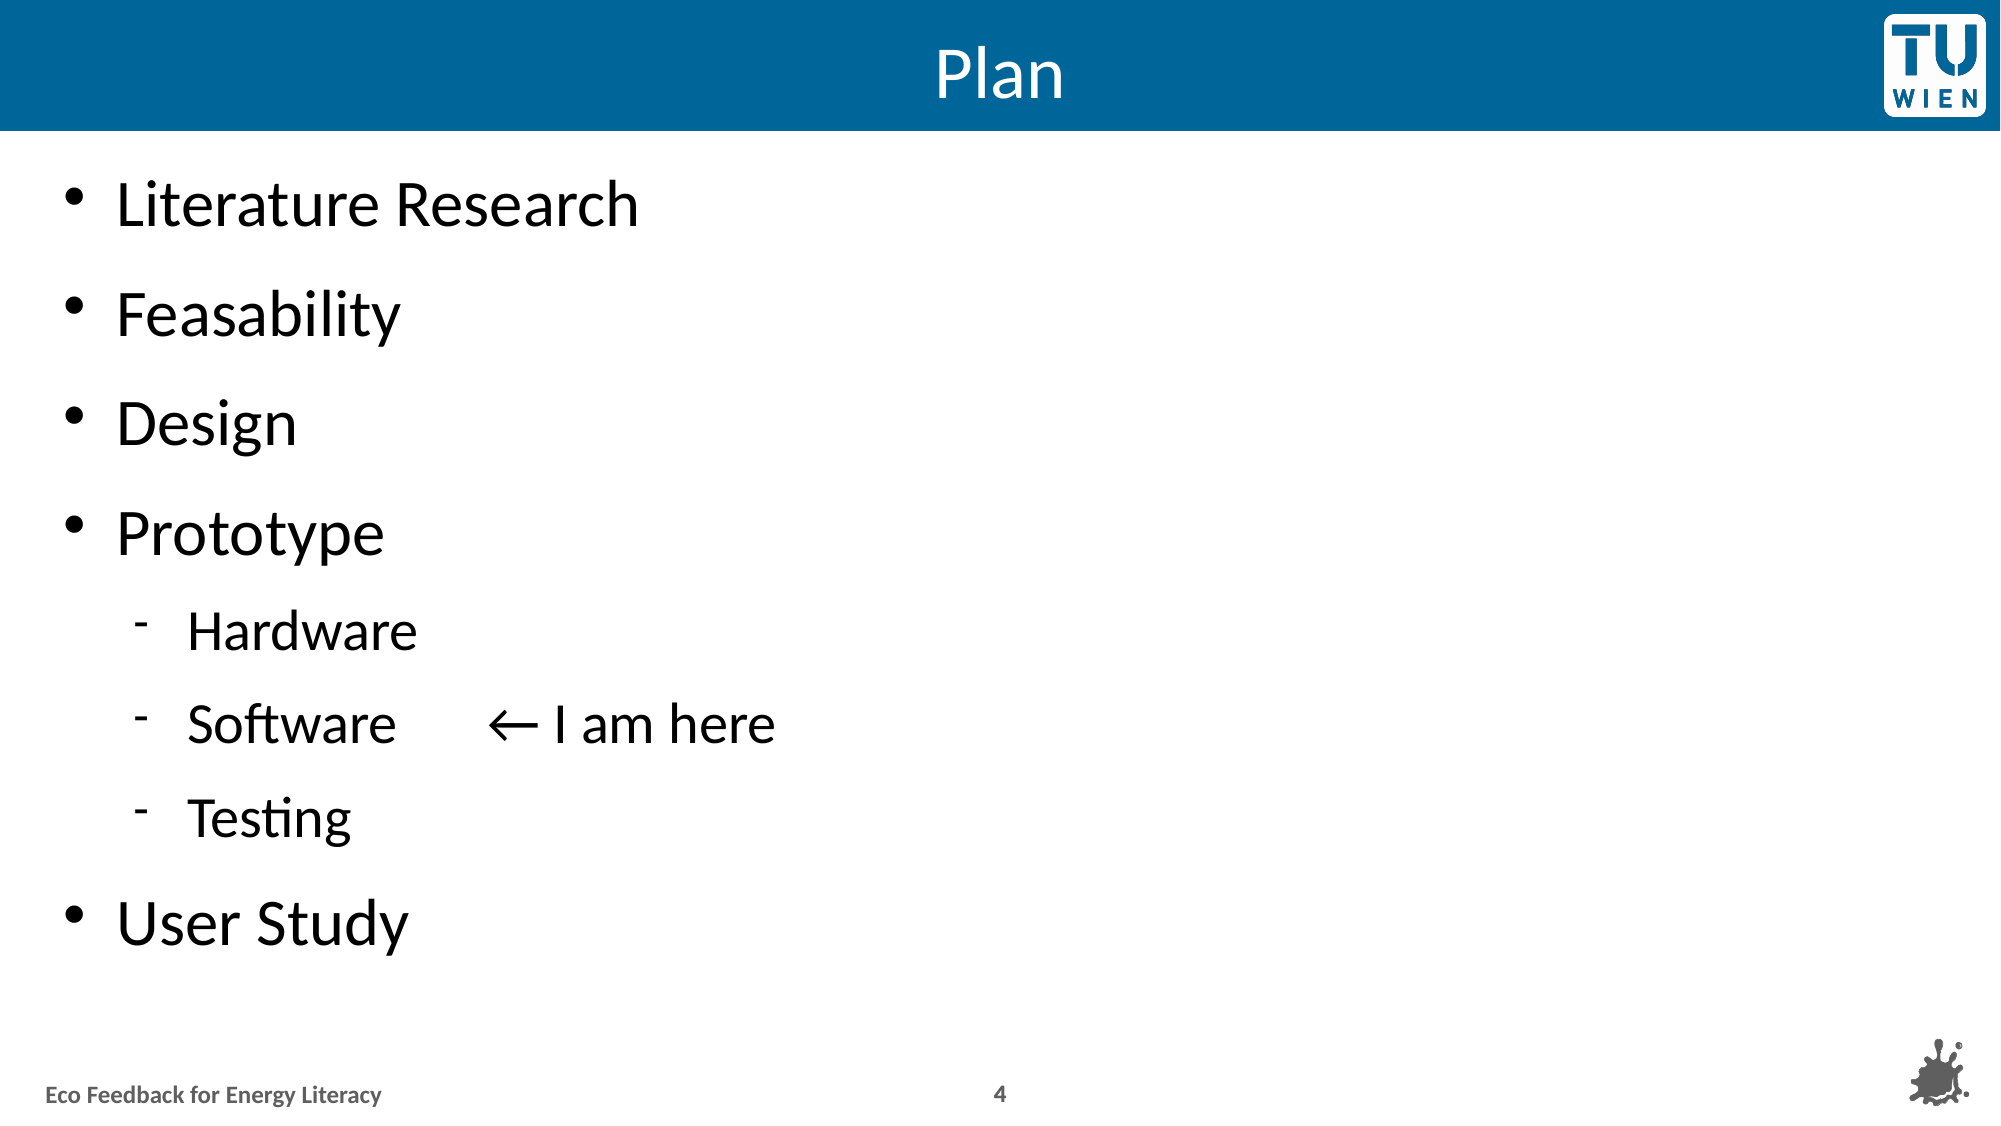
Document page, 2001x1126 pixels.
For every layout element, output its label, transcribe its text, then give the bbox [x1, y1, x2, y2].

title Plan [137, 6, 1863, 131]
slide_number <number> [882, 1067, 1119, 1118]
picture [1885, 15, 1985, 116]
list Literature Research Feasability Design Prototype Hardware Software ← I am here Testing User Study [25, 150, 1969, 1048]
